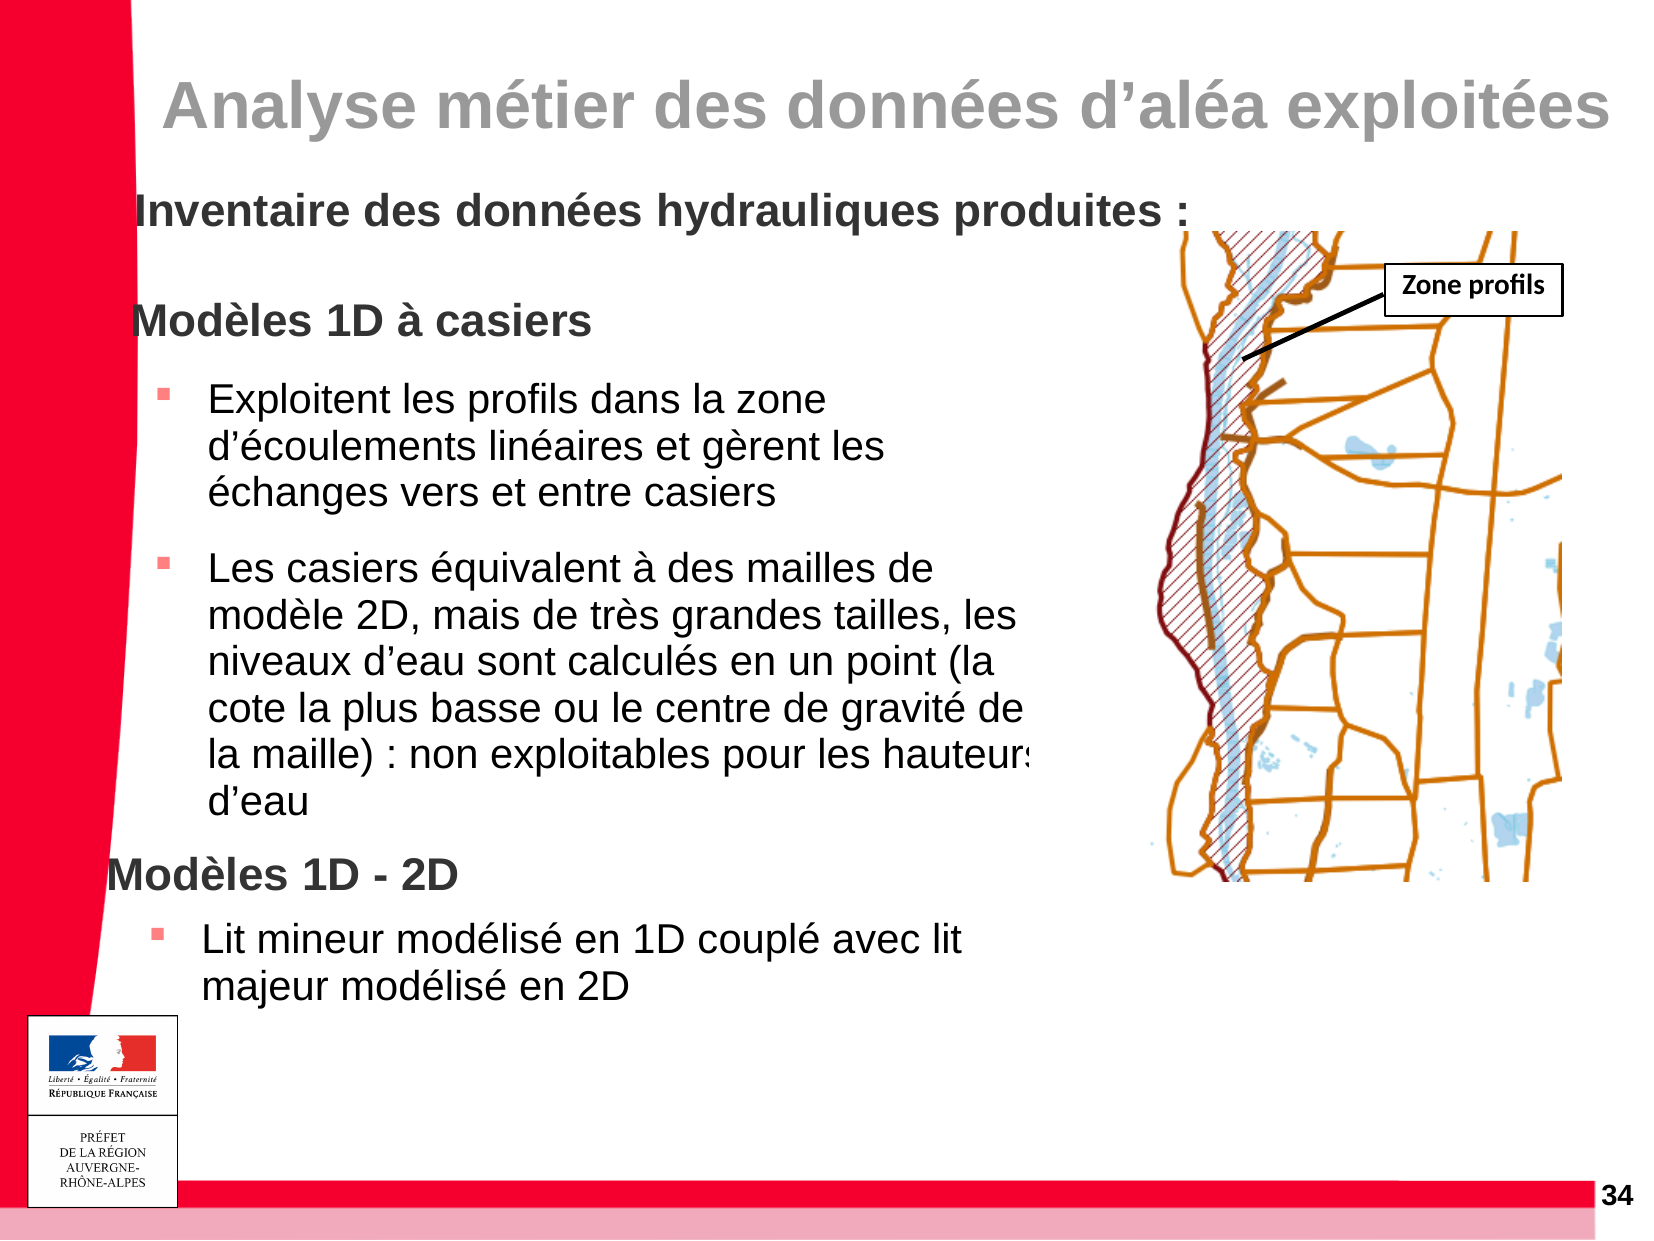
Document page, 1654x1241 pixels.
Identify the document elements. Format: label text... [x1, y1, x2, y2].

title Modèles 1D - 2D [106, 843, 1593, 906]
title Modèles 1D à casiers [130, 289, 1617, 352]
title Analyse métier des données d’aléa exploitées [143, 40, 1632, 170]
picture [0, 0, 1654, 1240]
text_box Zone profils [1385, 263, 1563, 289]
title Inventaire des données hydrauliques produites : [134, 163, 1623, 258]
list Lit mineur modélisé en 1D couplé avec lit majeur modélisé en 2D [130, 916, 1062, 1119]
list Exploitent les profils dans la zone d’écoulements linéaires et gèrent les échanges vers et entre casiers Les casiers équivalent à des mailles de modèle 2D, mais de très grandes tailles, les niveaux d’eau sont calculés en un point (la cote la plus basse ou le centre de gravité de la maille) : non exploitables pour les hauteurs d’eau [136, 376, 1029, 825]
